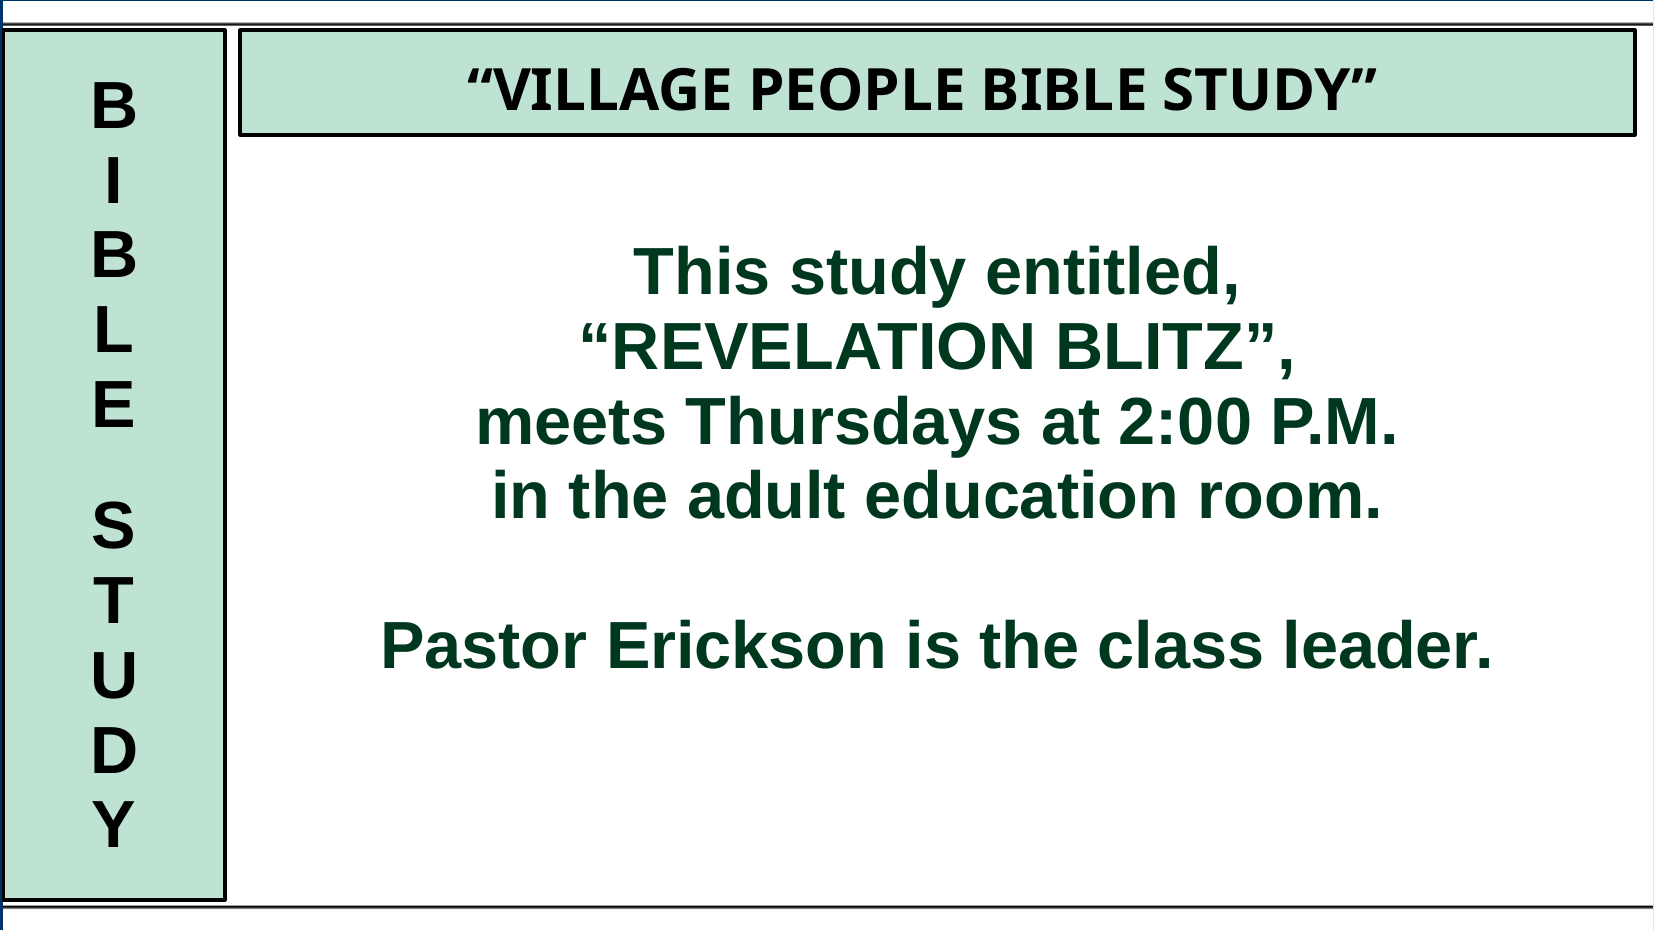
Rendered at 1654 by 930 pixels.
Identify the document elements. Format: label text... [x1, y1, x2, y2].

text_box [240, 29, 1636, 135]
picture [0, 0, 1654, 930]
text_box B I B L E S T U D Y [3, 29, 226, 901]
text_box “VILLAGE PEOPLE BIBLE STUDY” [255, 40, 1591, 134]
text_box This study entitled, “REVELATION BLITZ”, meets Thursdays at 2:00 P.M. in the adult education room. Pastor Erickson is the class leader. [300, 226, 1576, 706]
